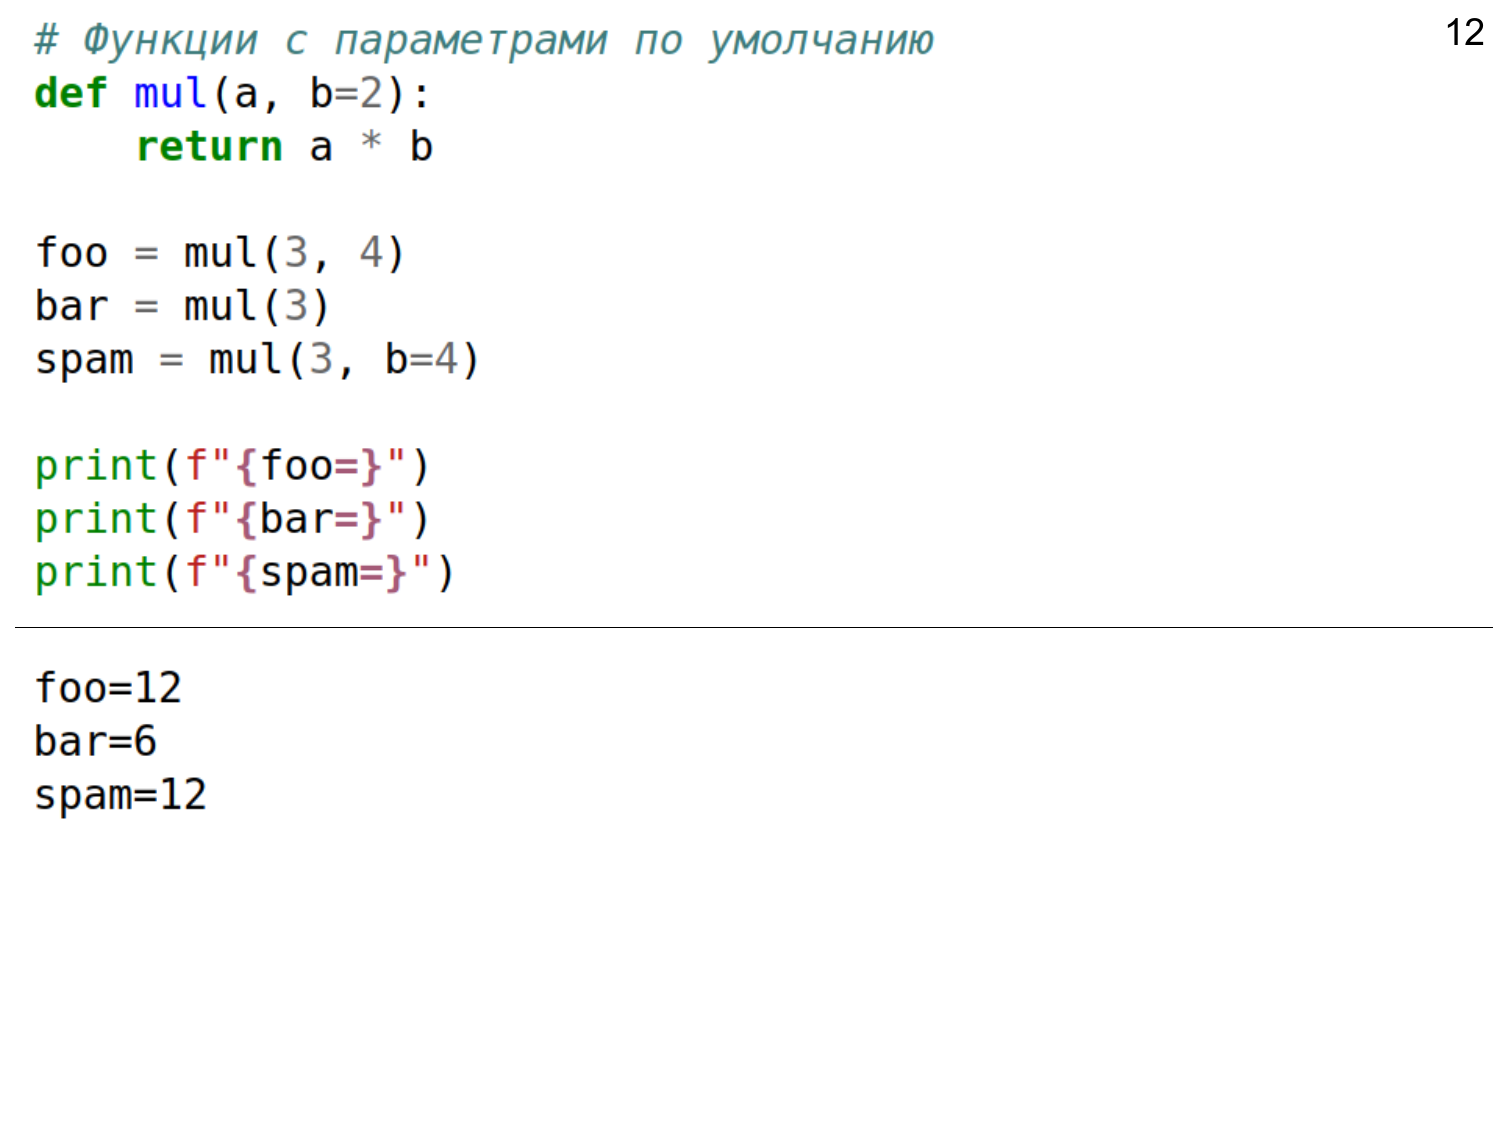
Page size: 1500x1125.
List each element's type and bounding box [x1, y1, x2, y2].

picture [24, 657, 218, 825]
picture [22, 9, 944, 616]
